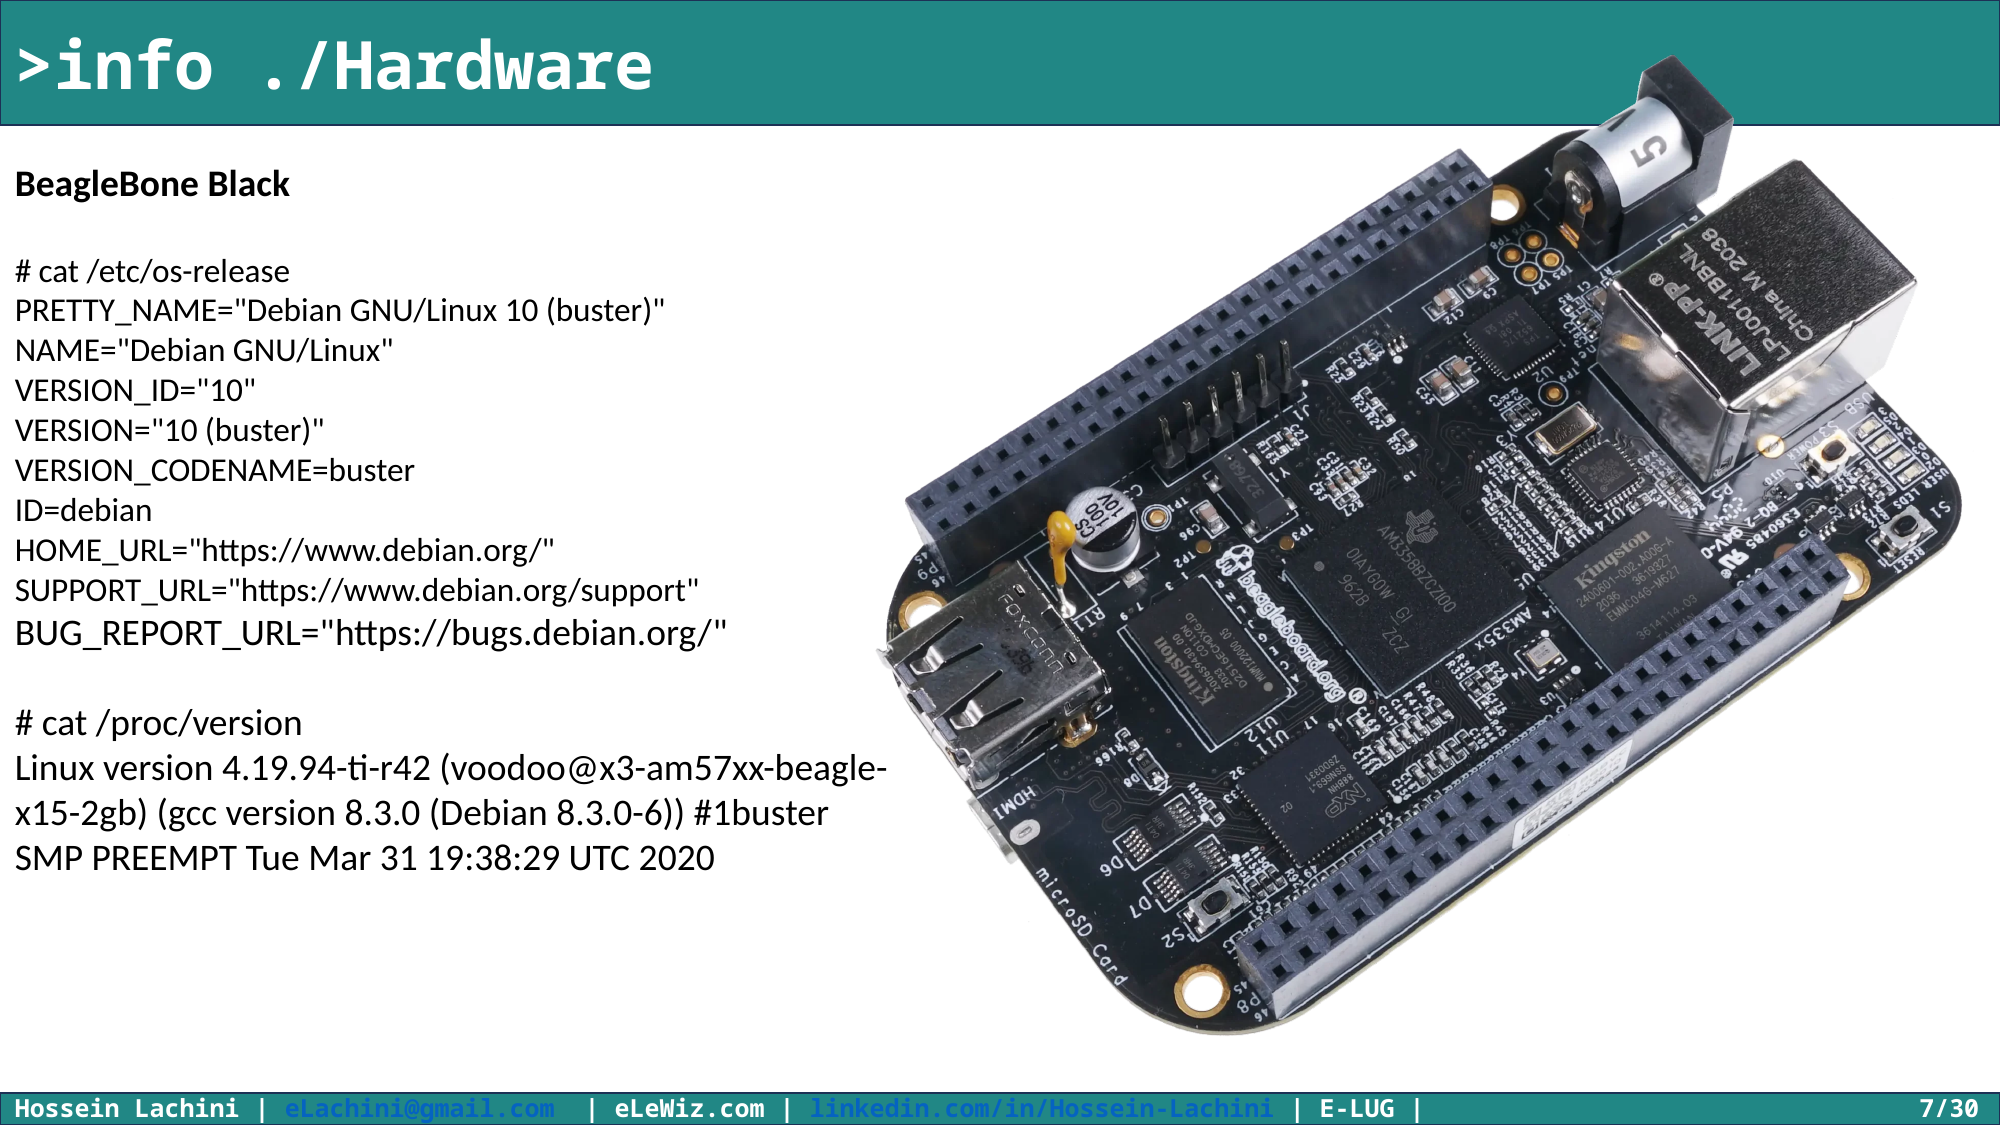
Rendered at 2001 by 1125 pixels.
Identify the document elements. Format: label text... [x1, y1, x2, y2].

picture [854, 45, 1980, 1050]
text_box >info ./Hardware [0, 0, 2000, 125]
text_box Hossein Lachini | eLachini@gmail.com | eLeWiz.com | linkedin.com/in/Hossein-Lachini | E-LUG | 7/30 [0, 1093, 2000, 1125]
text_box BeagleBone Black # cat /etc/os-release PRETTY_NAME="Debian GNU/Linux 10 (buster)" NAME="Debian GNU/Linux" VERSION_ID="10" VERSION="10 (buster)" VERSION_CODENAME=buster ID=debian HOME_URL="https://www.debian.org/" SUPPORT_URL="https://www.debian.org/support" BUG_REPORT_URL="https://bugs.debian.org/" # cat /proc/version Linux version 4.19.94-ti-r42 (voodoo@x3-am57xx-beagle-x15-2gb) (gcc version 8.3.0 (Debian 8.3.0-6)) #1buster SMP PREEMPT Tue Mar 31 19:38:29 UTC 2020 [0, 151, 854, 931]
